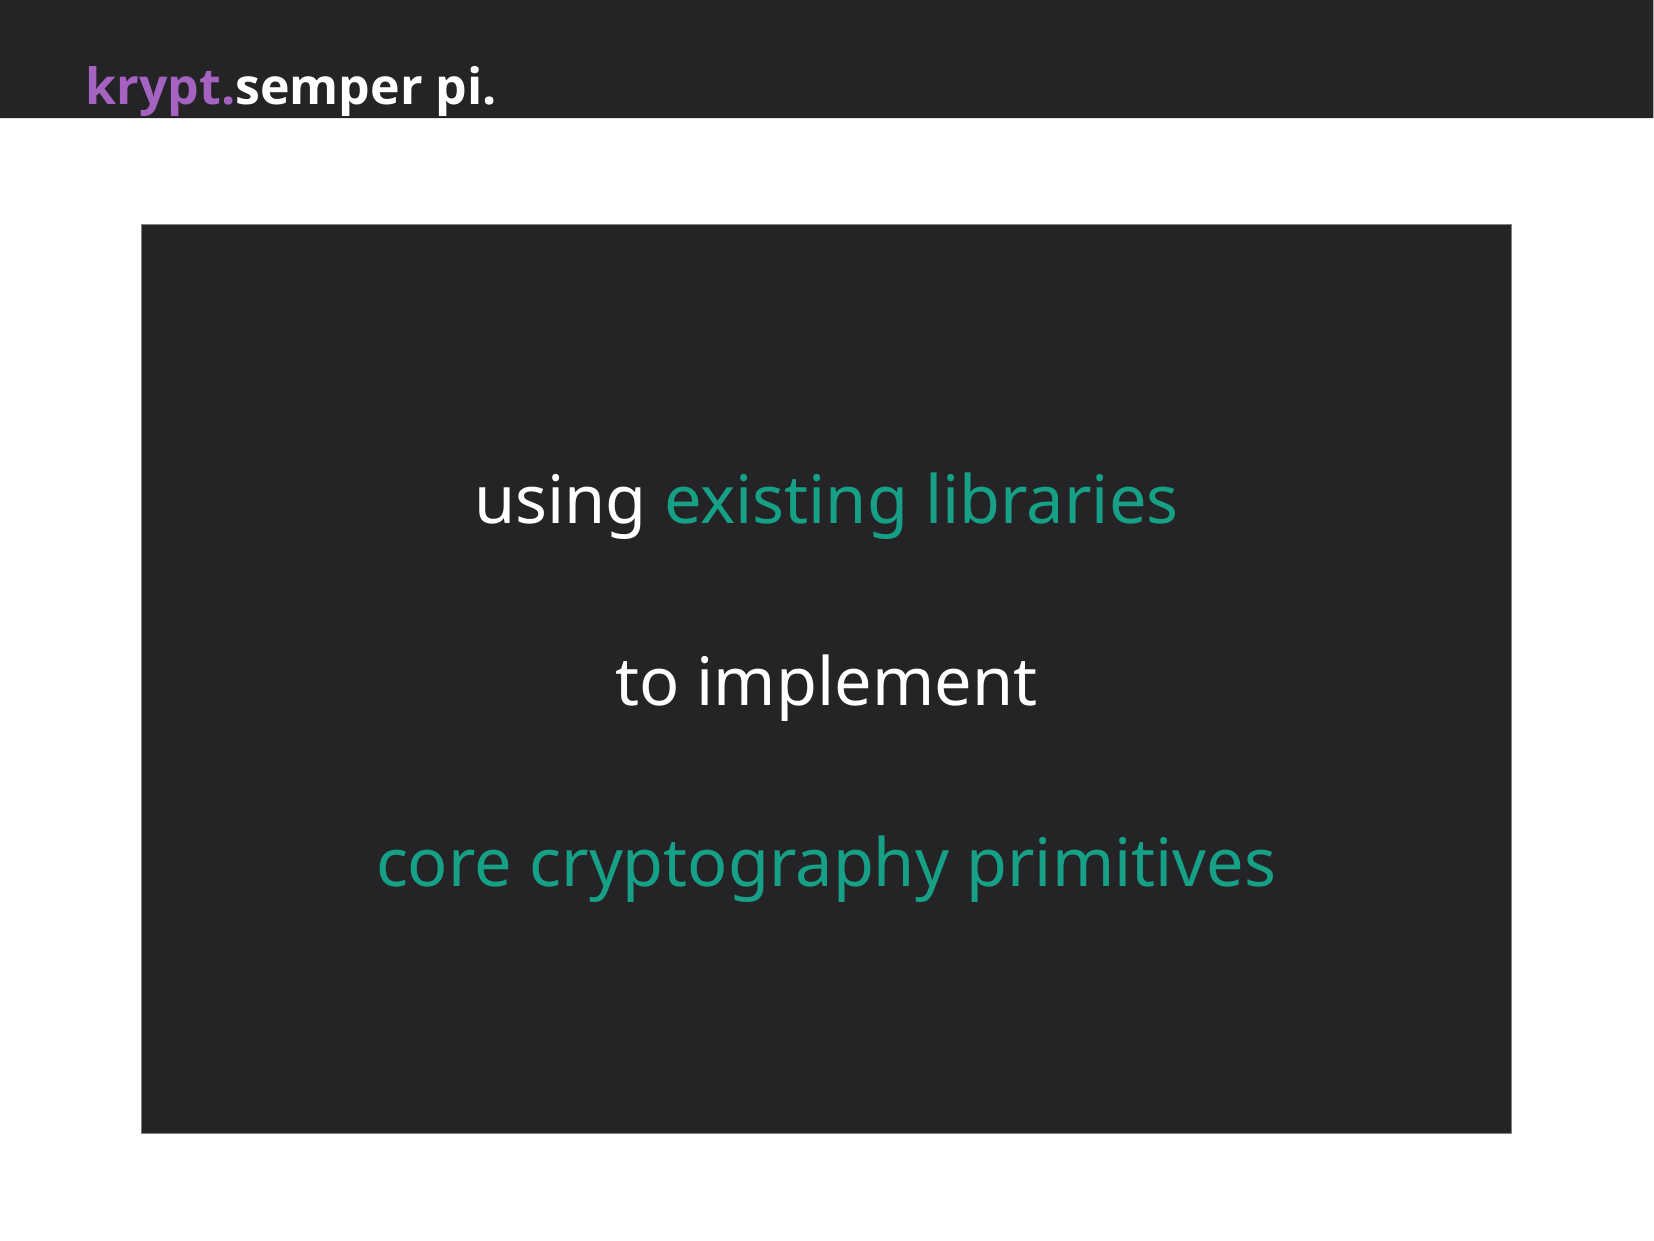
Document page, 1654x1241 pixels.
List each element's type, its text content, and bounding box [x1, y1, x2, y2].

text_box [0, 0, 1654, 119]
text_box using existing libraries to implement core cryptography primitives [141, 224, 1512, 1134]
text_box krypt.semper pi. [70, 43, 544, 119]
